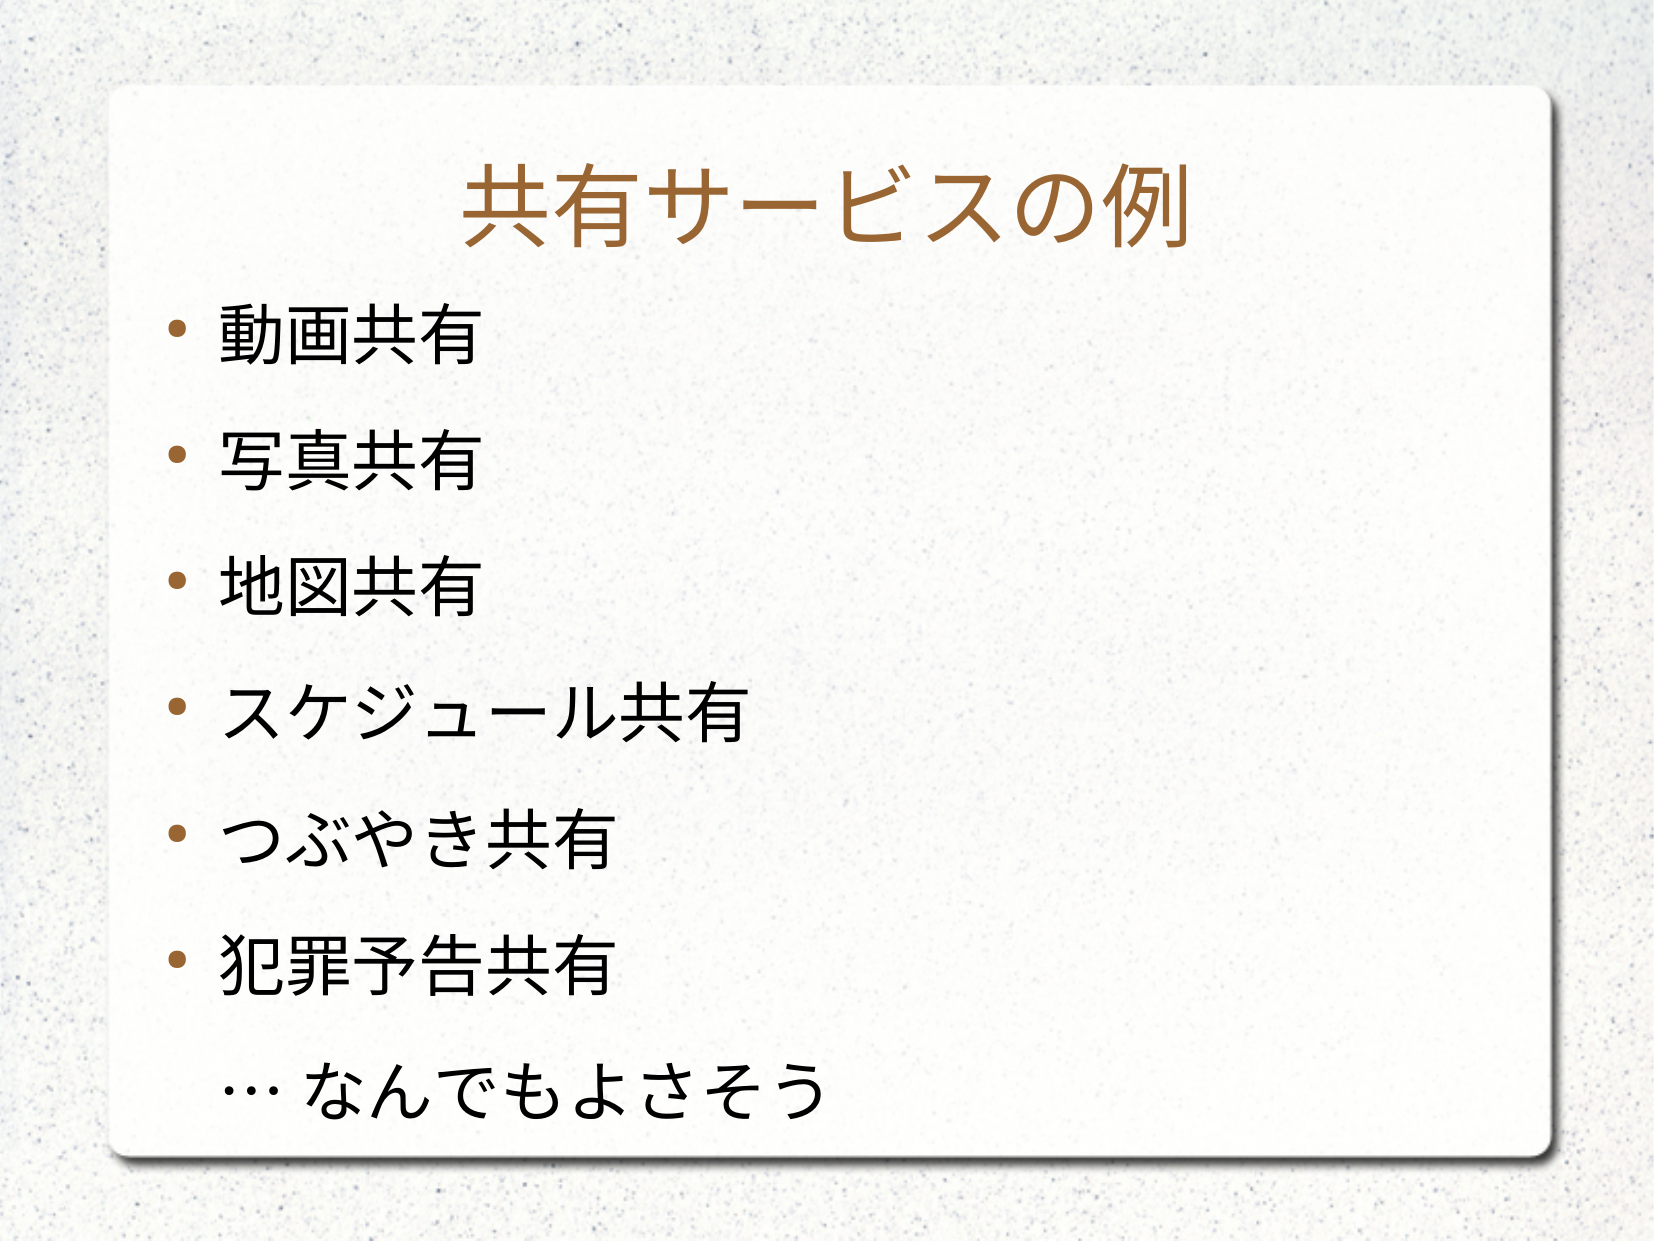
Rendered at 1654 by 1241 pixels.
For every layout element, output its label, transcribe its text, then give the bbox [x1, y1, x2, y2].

title 共有サービスの例 [118, 96, 1536, 304]
list 動画共有 写真共有 地図共有 スケジュール共有 つぶやき共有 犯罪予告共有 … なんでもよさそう [147, 281, 1506, 1086]
picture [0, 0, 1654, 1241]
